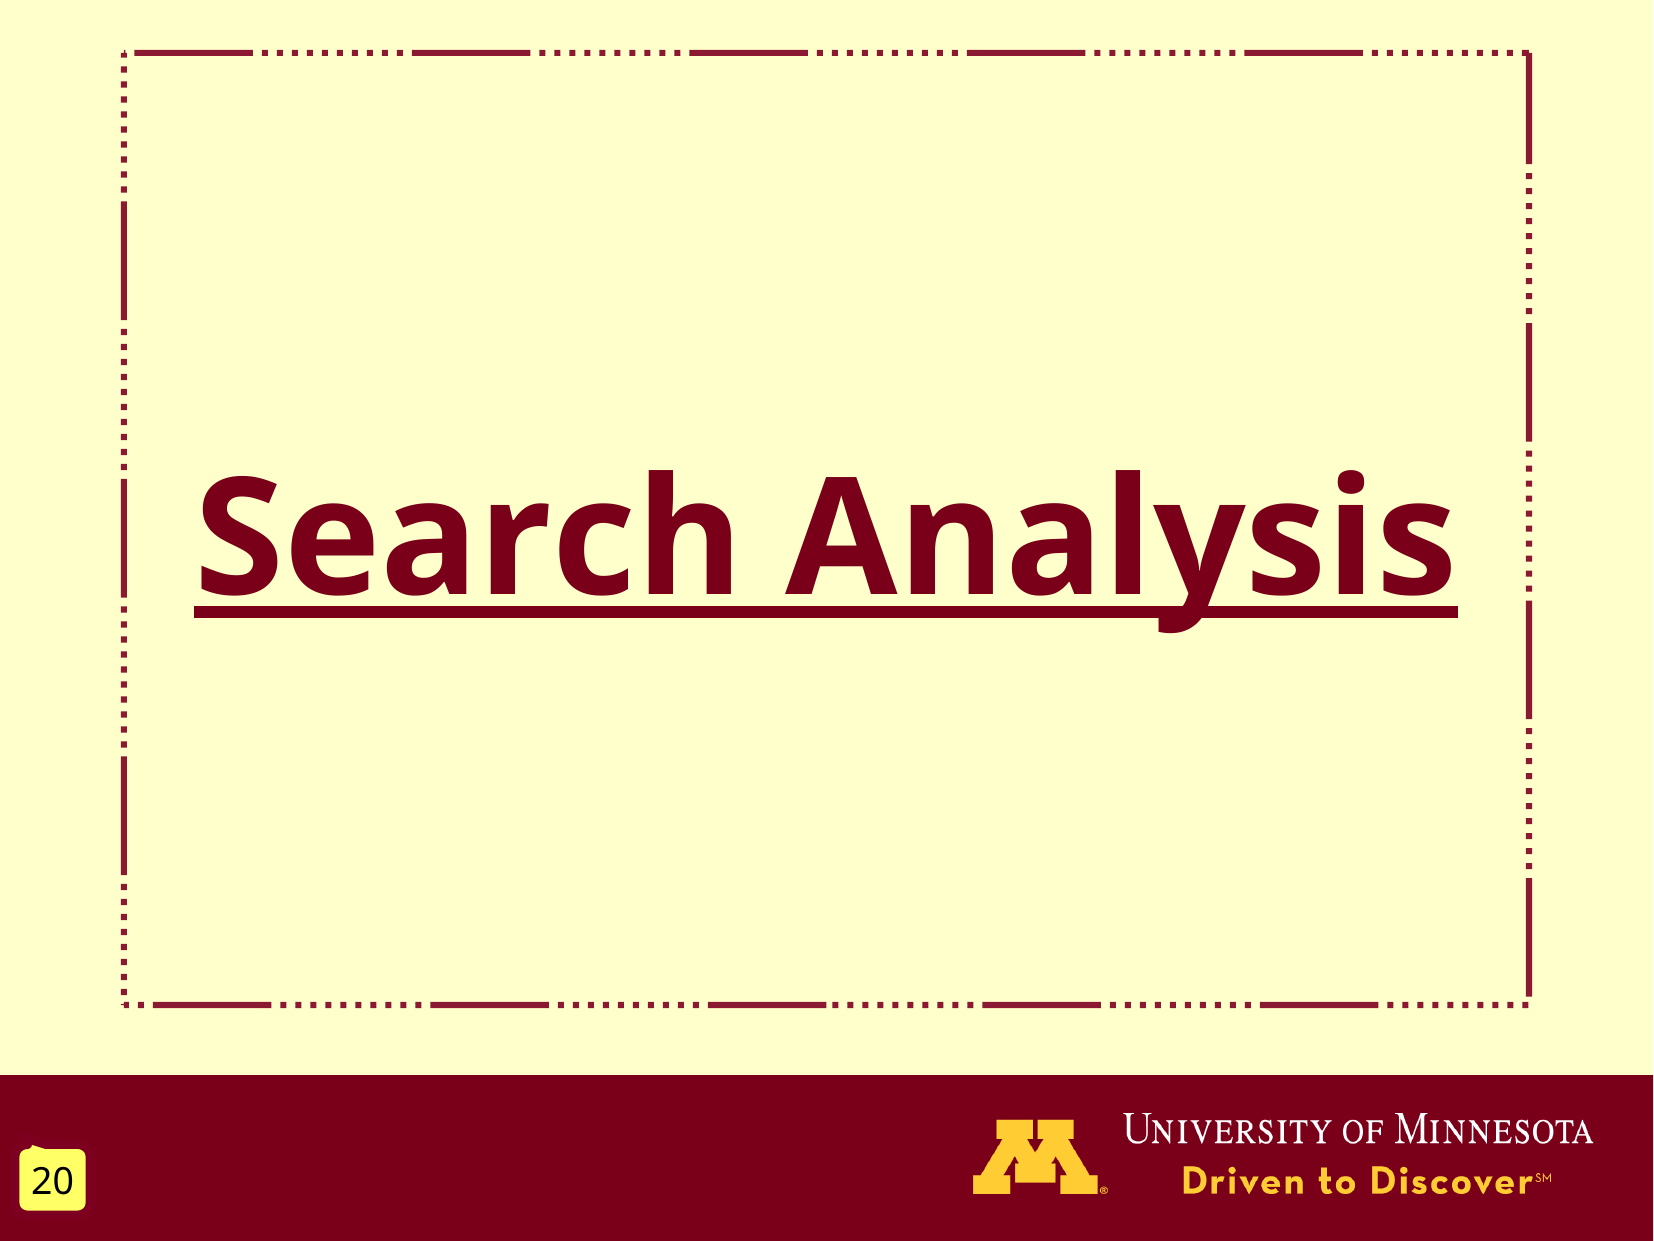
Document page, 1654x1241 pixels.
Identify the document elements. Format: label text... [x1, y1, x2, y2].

title Search Analysis [123, 52, 1529, 1006]
picture [0, 1075, 1654, 1241]
text_box 20 [15, 1137, 91, 1216]
